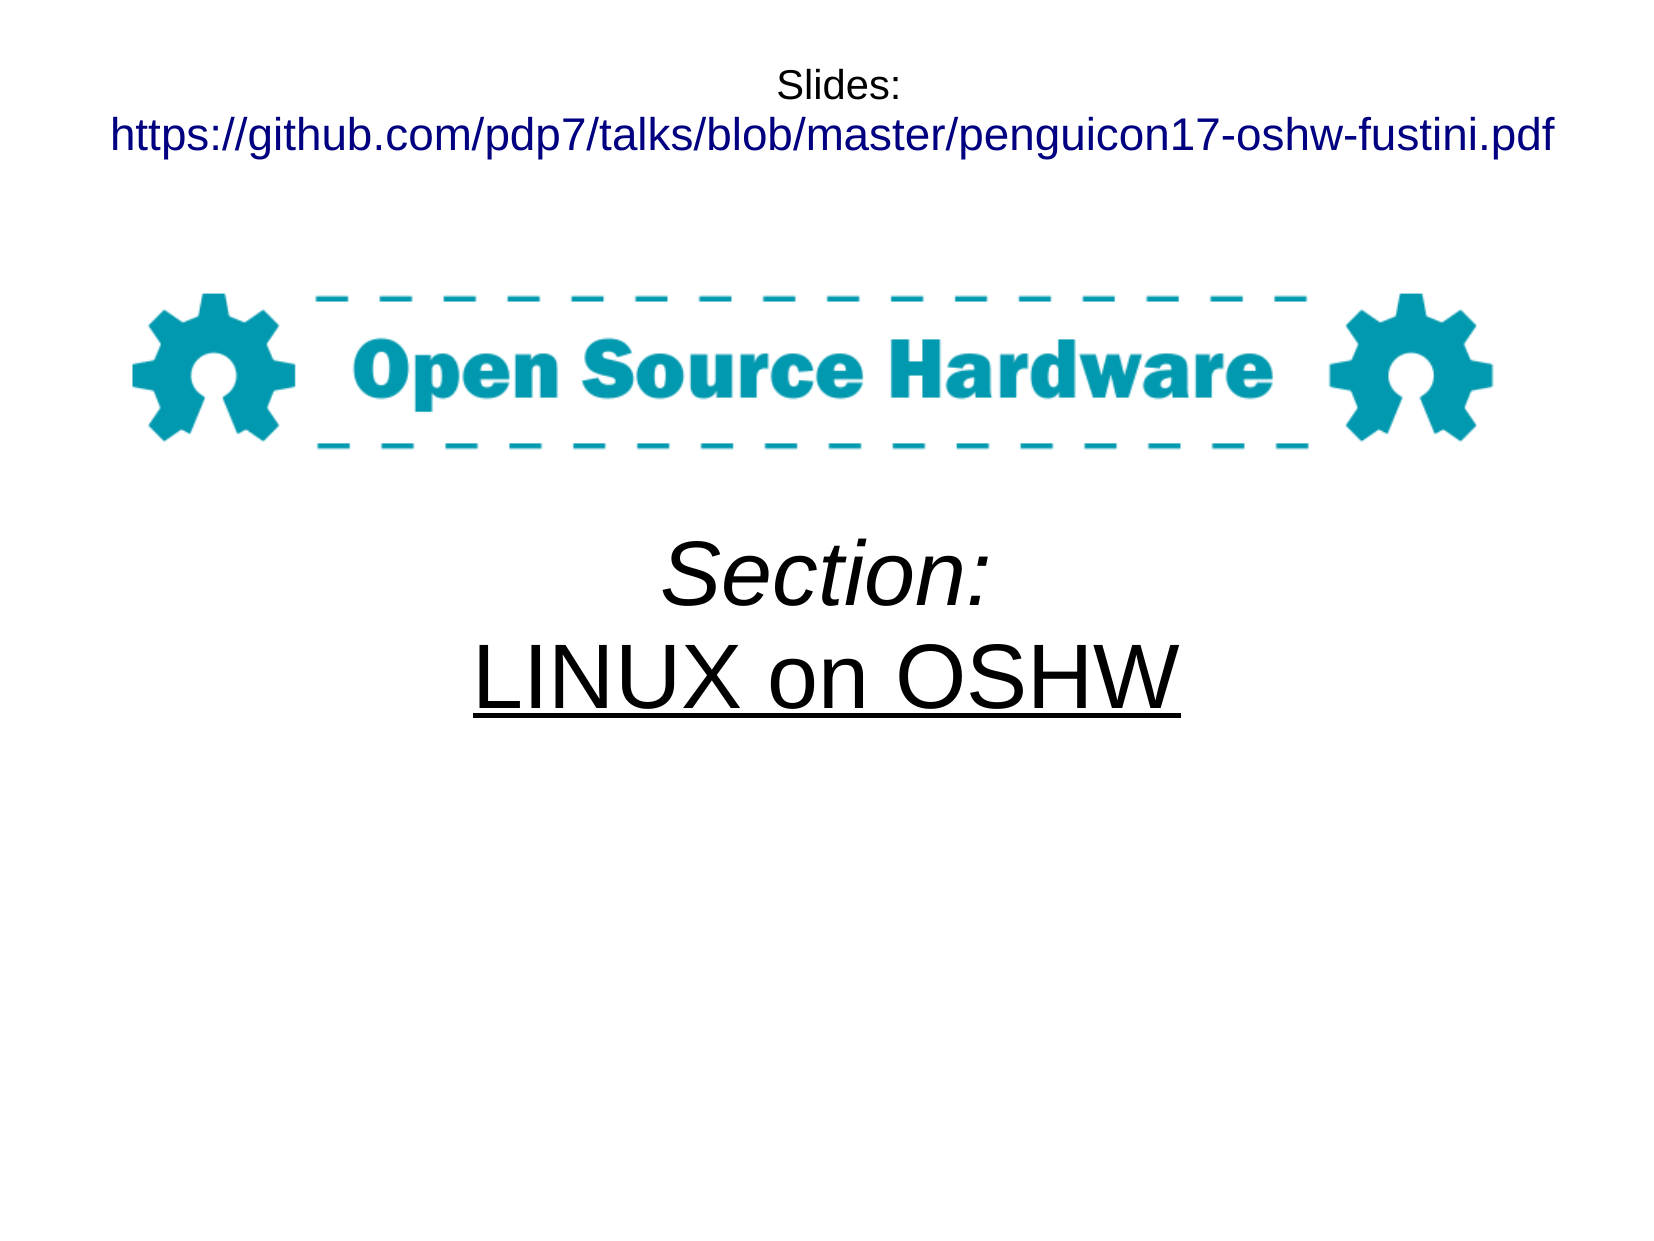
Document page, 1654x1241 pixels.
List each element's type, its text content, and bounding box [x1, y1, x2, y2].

title Section: LINUX on OSHW [82, 521, 1571, 729]
picture [114, 253, 1531, 483]
text_box Slides: https://github.com/pdp7/talks/blob/master/penguicon17-oshw-fustini.pdf [69, 54, 1609, 210]
